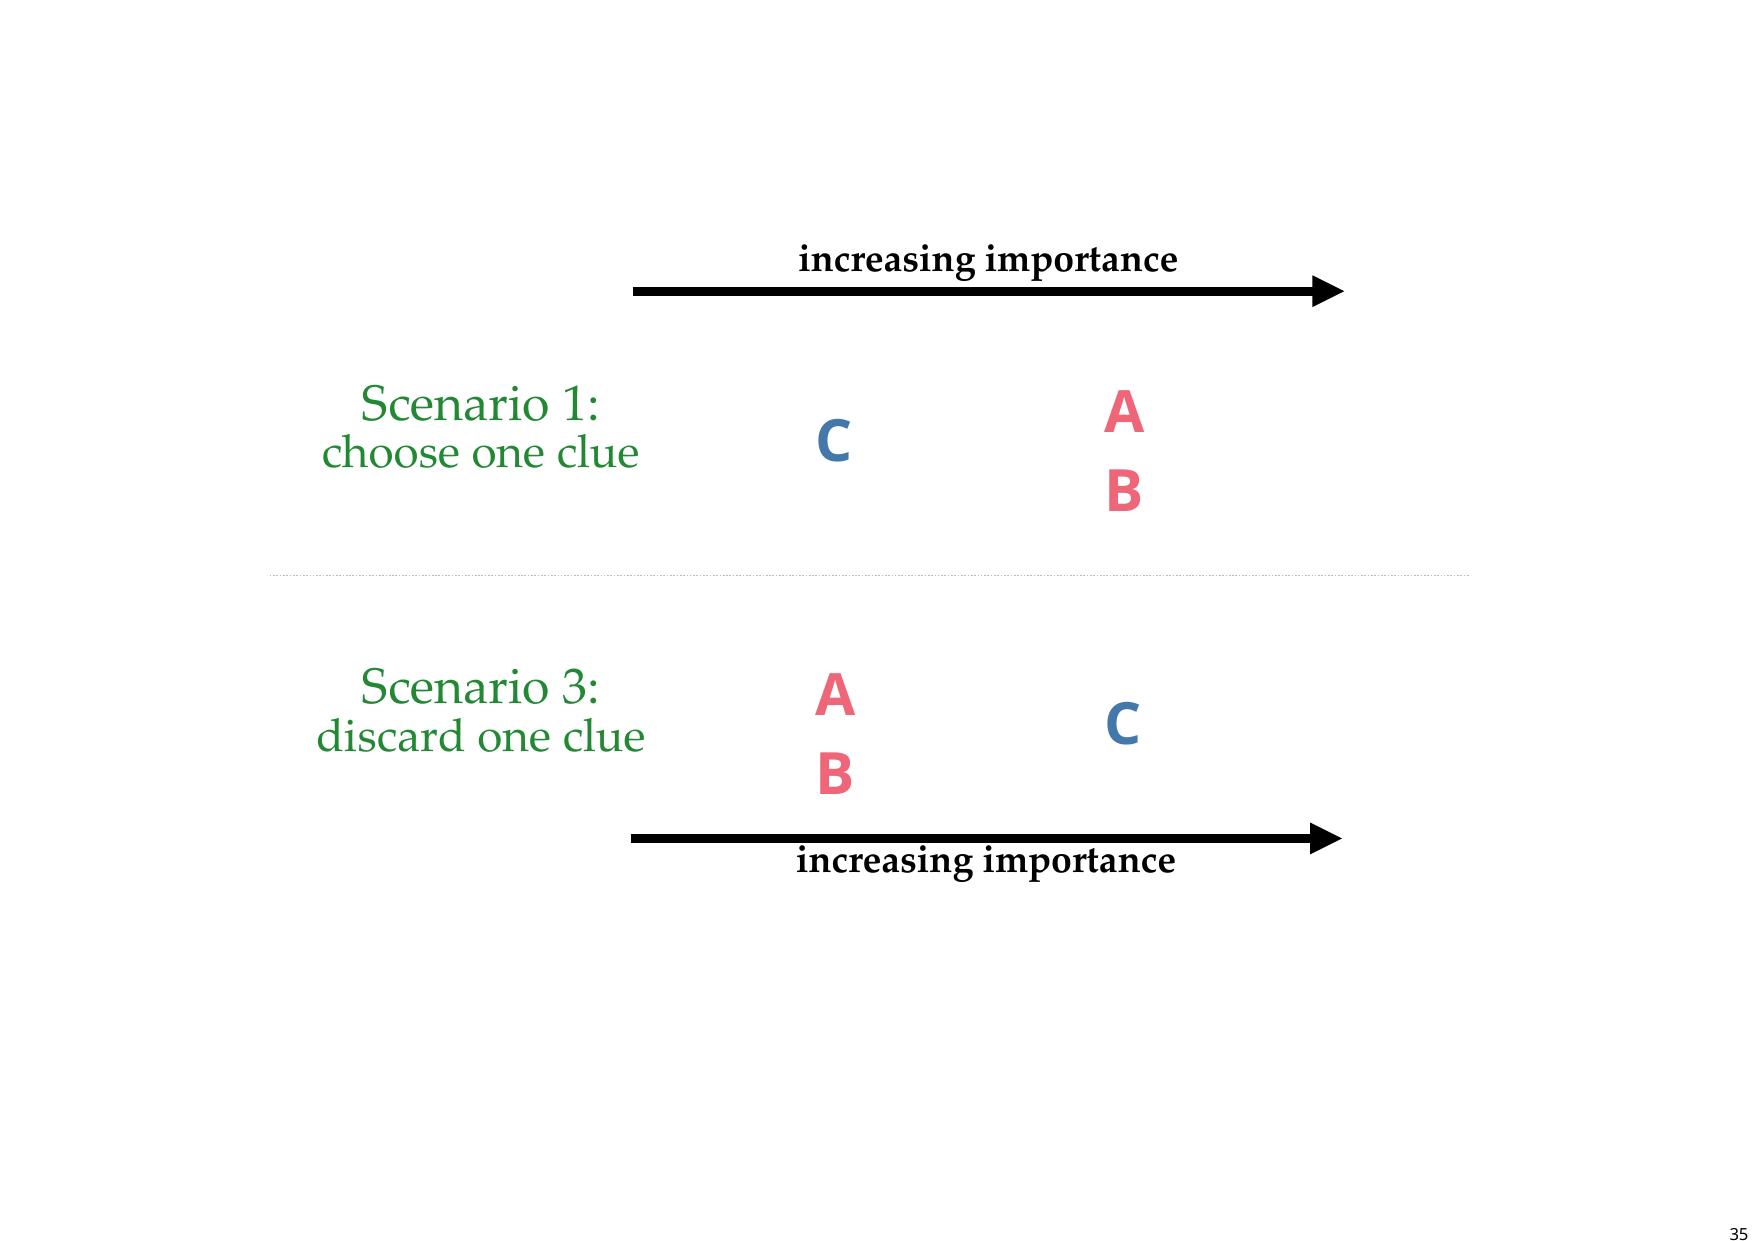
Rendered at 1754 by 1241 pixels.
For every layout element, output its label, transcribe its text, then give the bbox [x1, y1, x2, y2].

text_box increasing importance [783, 236, 1194, 287]
text_box Scenario 1: choose one clue Scenario 3: discard one clue [301, 376, 661, 772]
text_box C [1089, 675, 1159, 749]
text_box A B [800, 646, 869, 778]
text_box A B [1089, 362, 1159, 494]
text_box C [800, 391, 869, 465]
text_box increasing importance [781, 843, 1192, 892]
